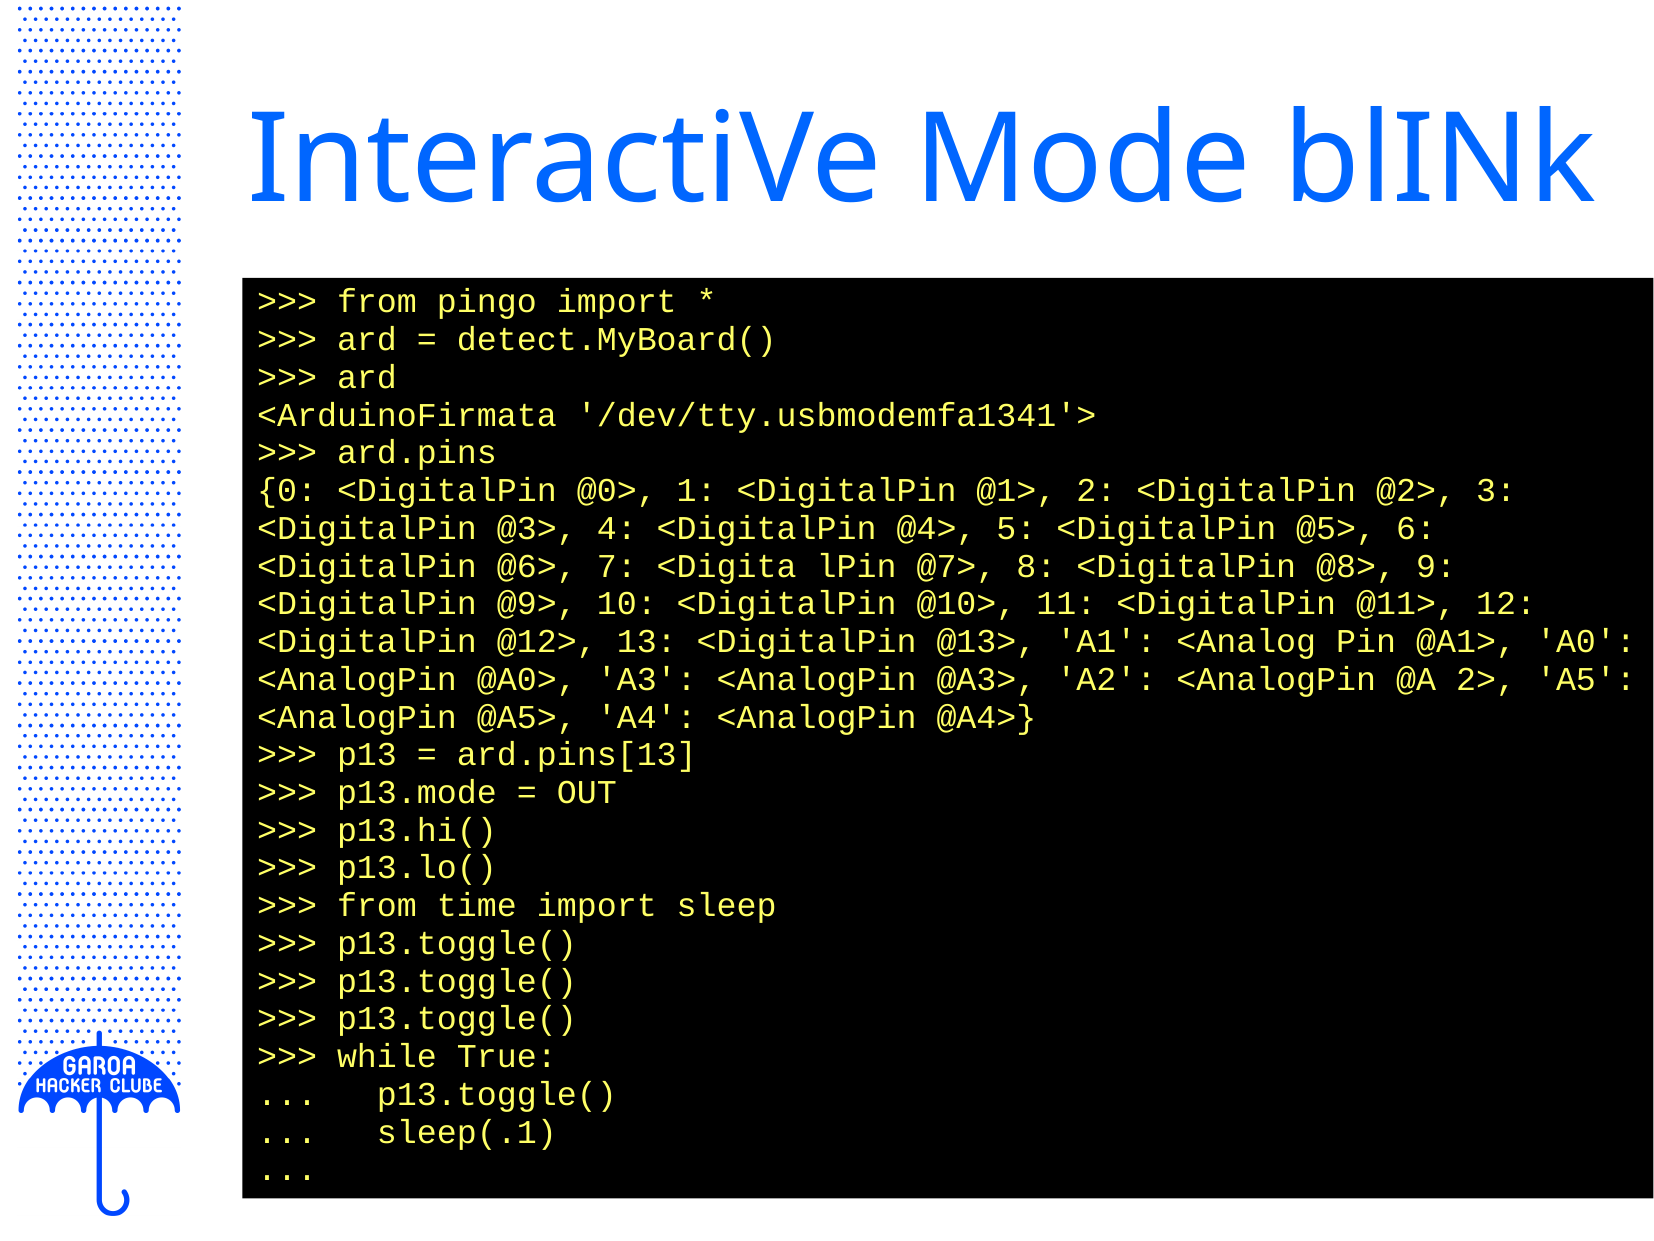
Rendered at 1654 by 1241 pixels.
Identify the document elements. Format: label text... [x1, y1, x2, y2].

picture [17, 0, 181, 1216]
text_box >>> from pingo import * >>> ard = detect.MyBoard() >>> ard <ArduinoFirmata '/dev/tty.usbmodemfa1341'> >>> ard.pins {0: <DigitalPin @0>, 1: <DigitalPin @1>, 2: <DigitalPin @2>, 3: <DigitalPin @3>, 4: <DigitalPin @4>, 5: <DigitalPin @5>, 6: <DigitalPin @6>, 7: <Digita lPin @7>, 8: <DigitalPin @8>, 9: <DigitalPin @9>, 10: <DigitalPin @10>, 11: <DigitalPin @11>, 12: <DigitalPin @12>, 13: <DigitalPin @13>, 'A1': <Analog Pin @A1>, 'A0': <AnalogPin @A0>, 'A3': <AnalogPin @A3>, 'A2': <AnalogPin @A 2>, 'A5': <AnalogPin @A5>, 'A4': <AnalogPin @A4>} >>> p13 = ard.pins[13] >>> p13.mode = OUT >>> p13.hi() >>> p13.lo() >>> from time import sleep >>> p13.toggle() >>> p13.toggle() >>> p13.toggle() >>> while True: ... p13.toggle() ... sleep(.1) ... [242, 277, 1654, 1199]
title InteractiVe Mode blINk [210, 49, 1636, 257]
